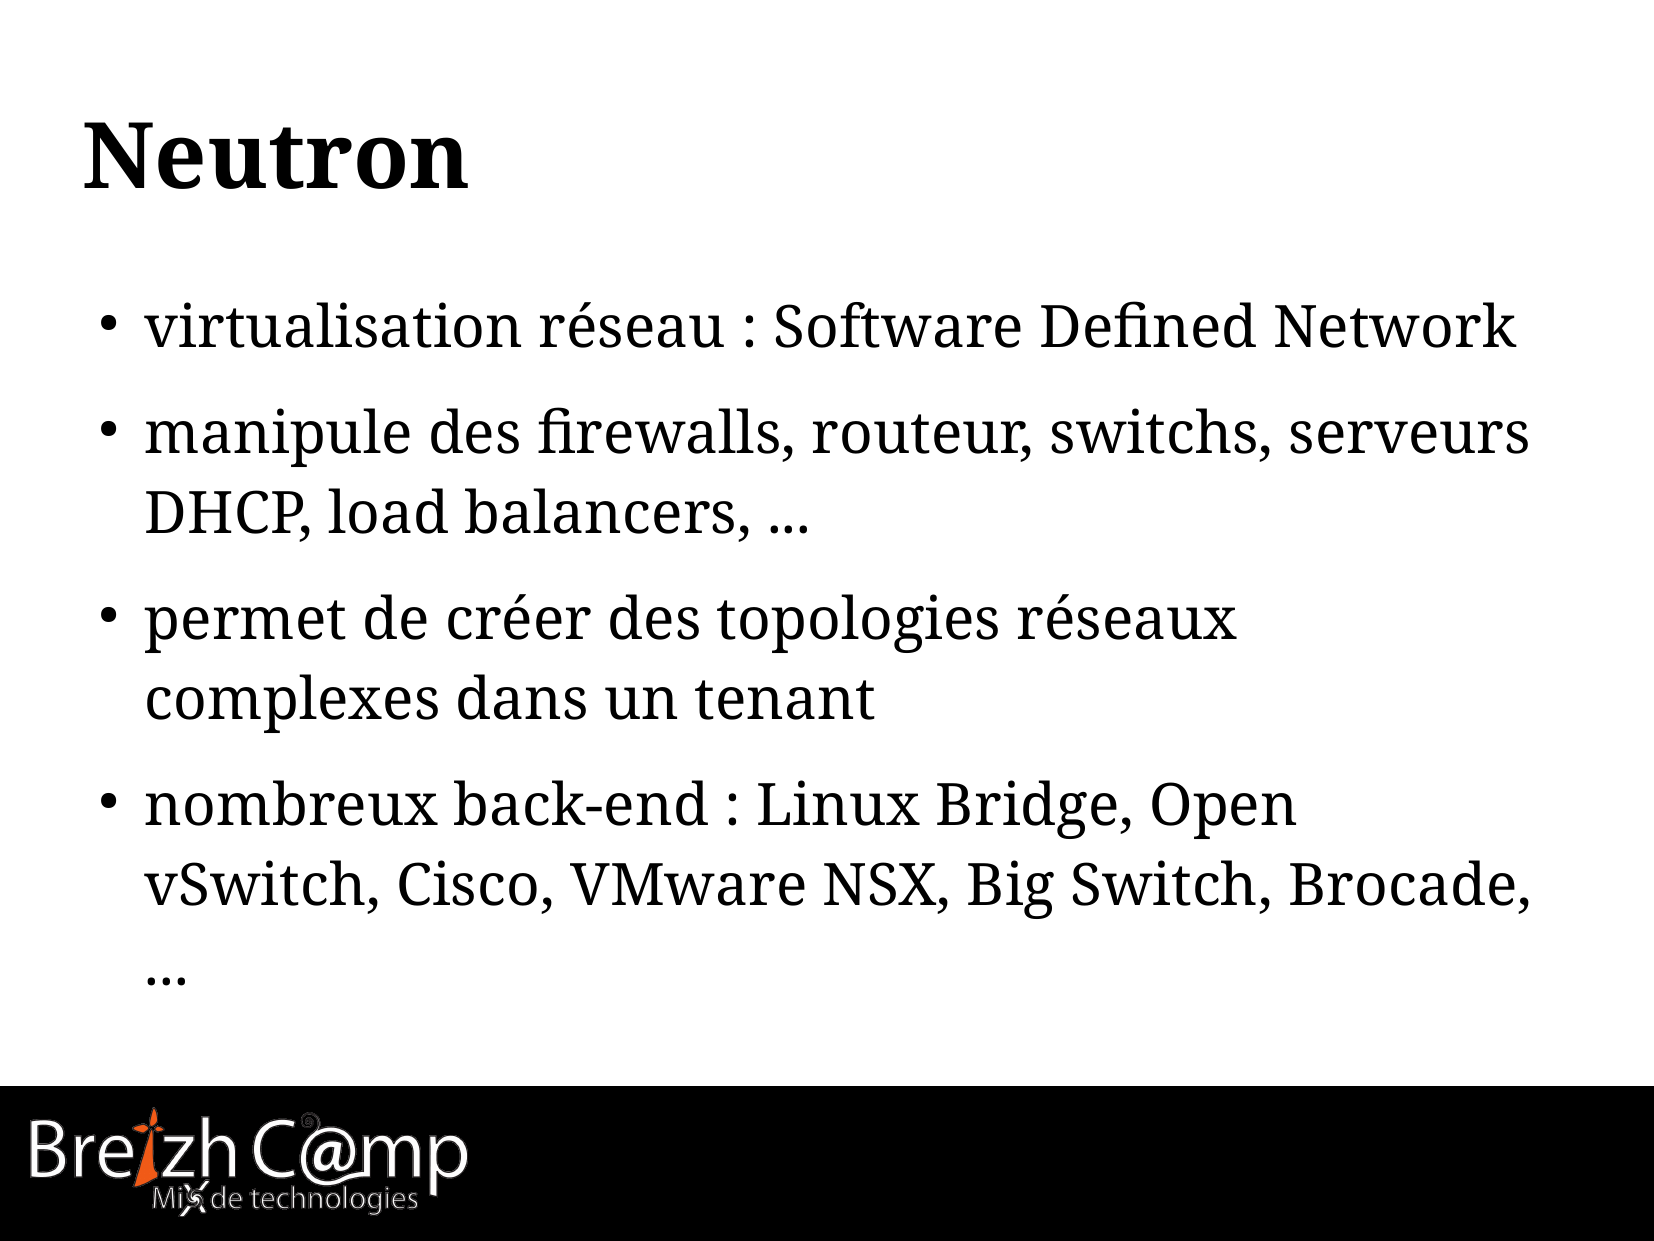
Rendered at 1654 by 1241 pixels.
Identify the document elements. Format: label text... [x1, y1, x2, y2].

title Neutron [82, 49, 1571, 257]
list virtualisation réseau : Software Defined Network manipule des firewalls, routeur, switchs, serveurs DHCP, load balancers, ... permet de créer des topologies réseaux complexes dans un tenant nombreux back-end : Linux Bridge, Open vSwitch, Cisco, VMware NSX, Big Switch, Brocade, ... [82, 284, 1538, 1004]
picture [30, 1107, 468, 1217]
